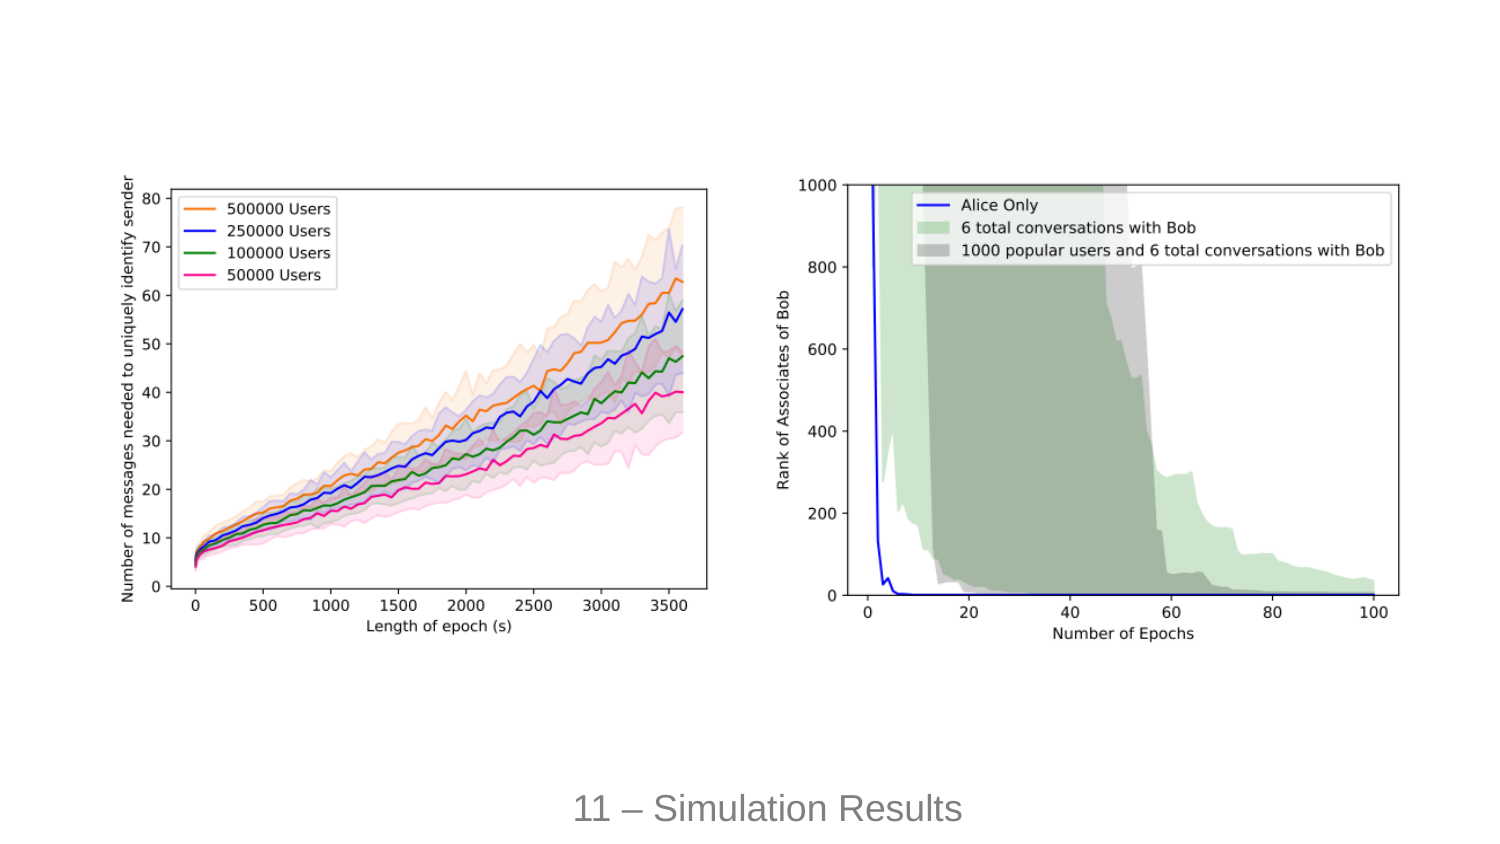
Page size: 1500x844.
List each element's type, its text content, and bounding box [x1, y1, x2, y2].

picture [85, 121, 1470, 654]
text_box 11 – Simulation Results [558, 779, 978, 837]
